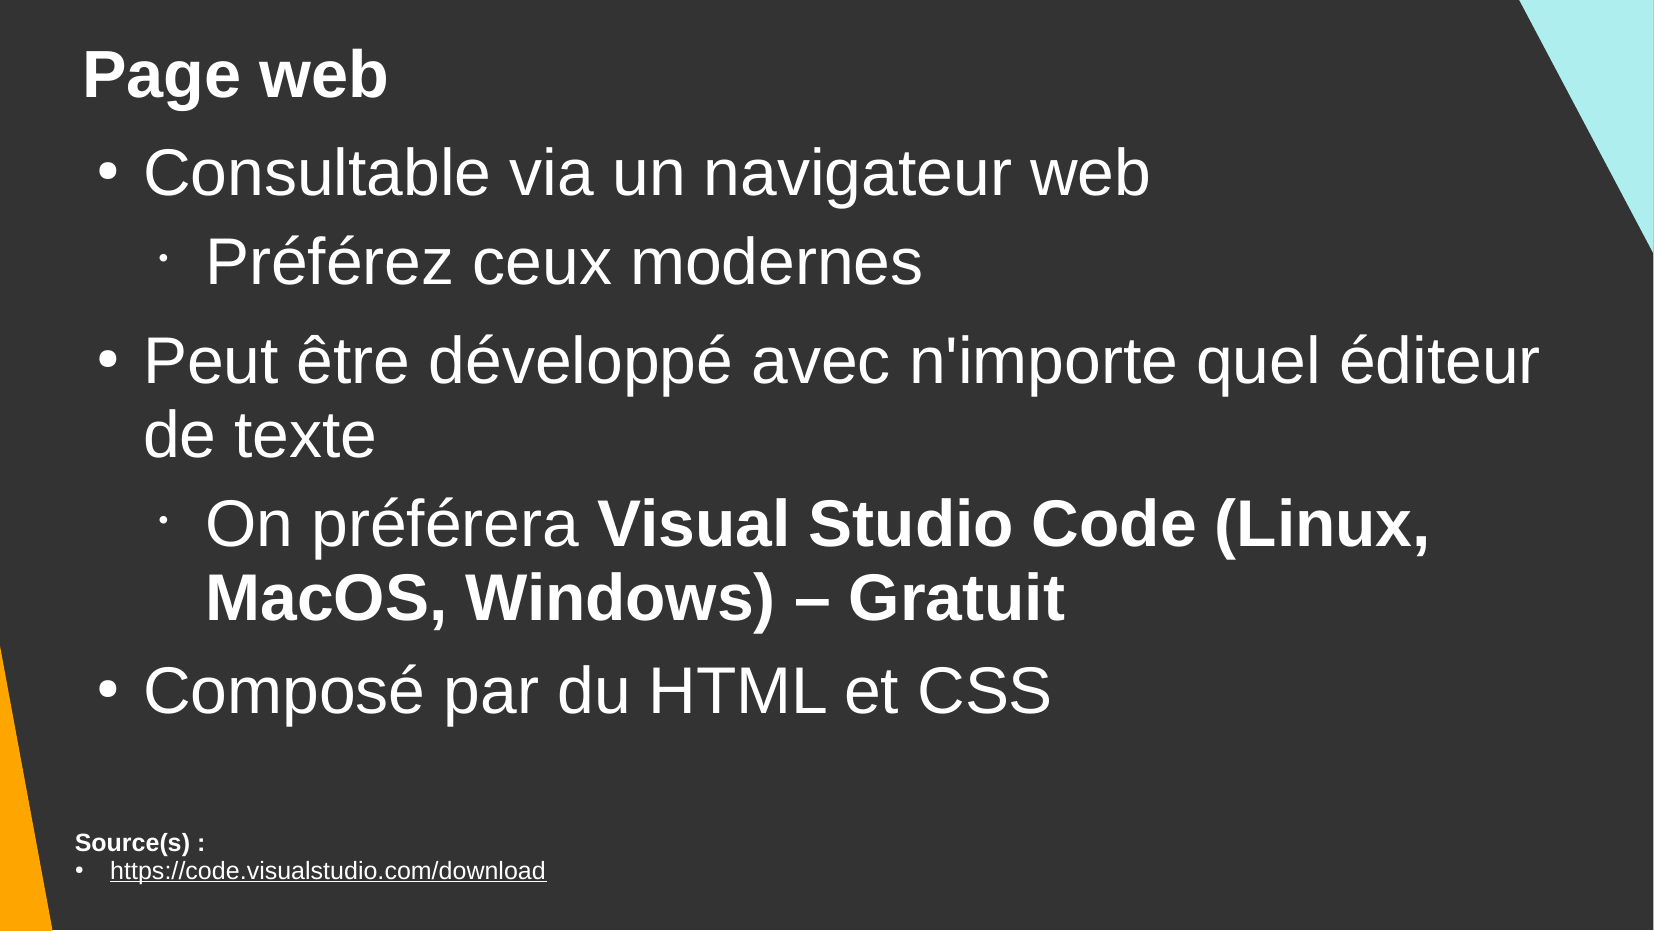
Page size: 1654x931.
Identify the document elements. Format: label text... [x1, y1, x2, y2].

text_box Source(s) : https://code.visualstudio.com/download [59, 821, 1546, 921]
title Page web [82, 36, 1571, 114]
text_box [1519, 0, 1654, 255]
list Consultable via un navigateur web Préférez ceux modernes Peut être développé avec n'importe quel éditeur de texte On préférera Visual Studio Code (Linux, MacOS, Windows) – Gratuit Composé par du HTML et CSS [80, 135, 1569, 733]
text_box [0, 645, 53, 931]
